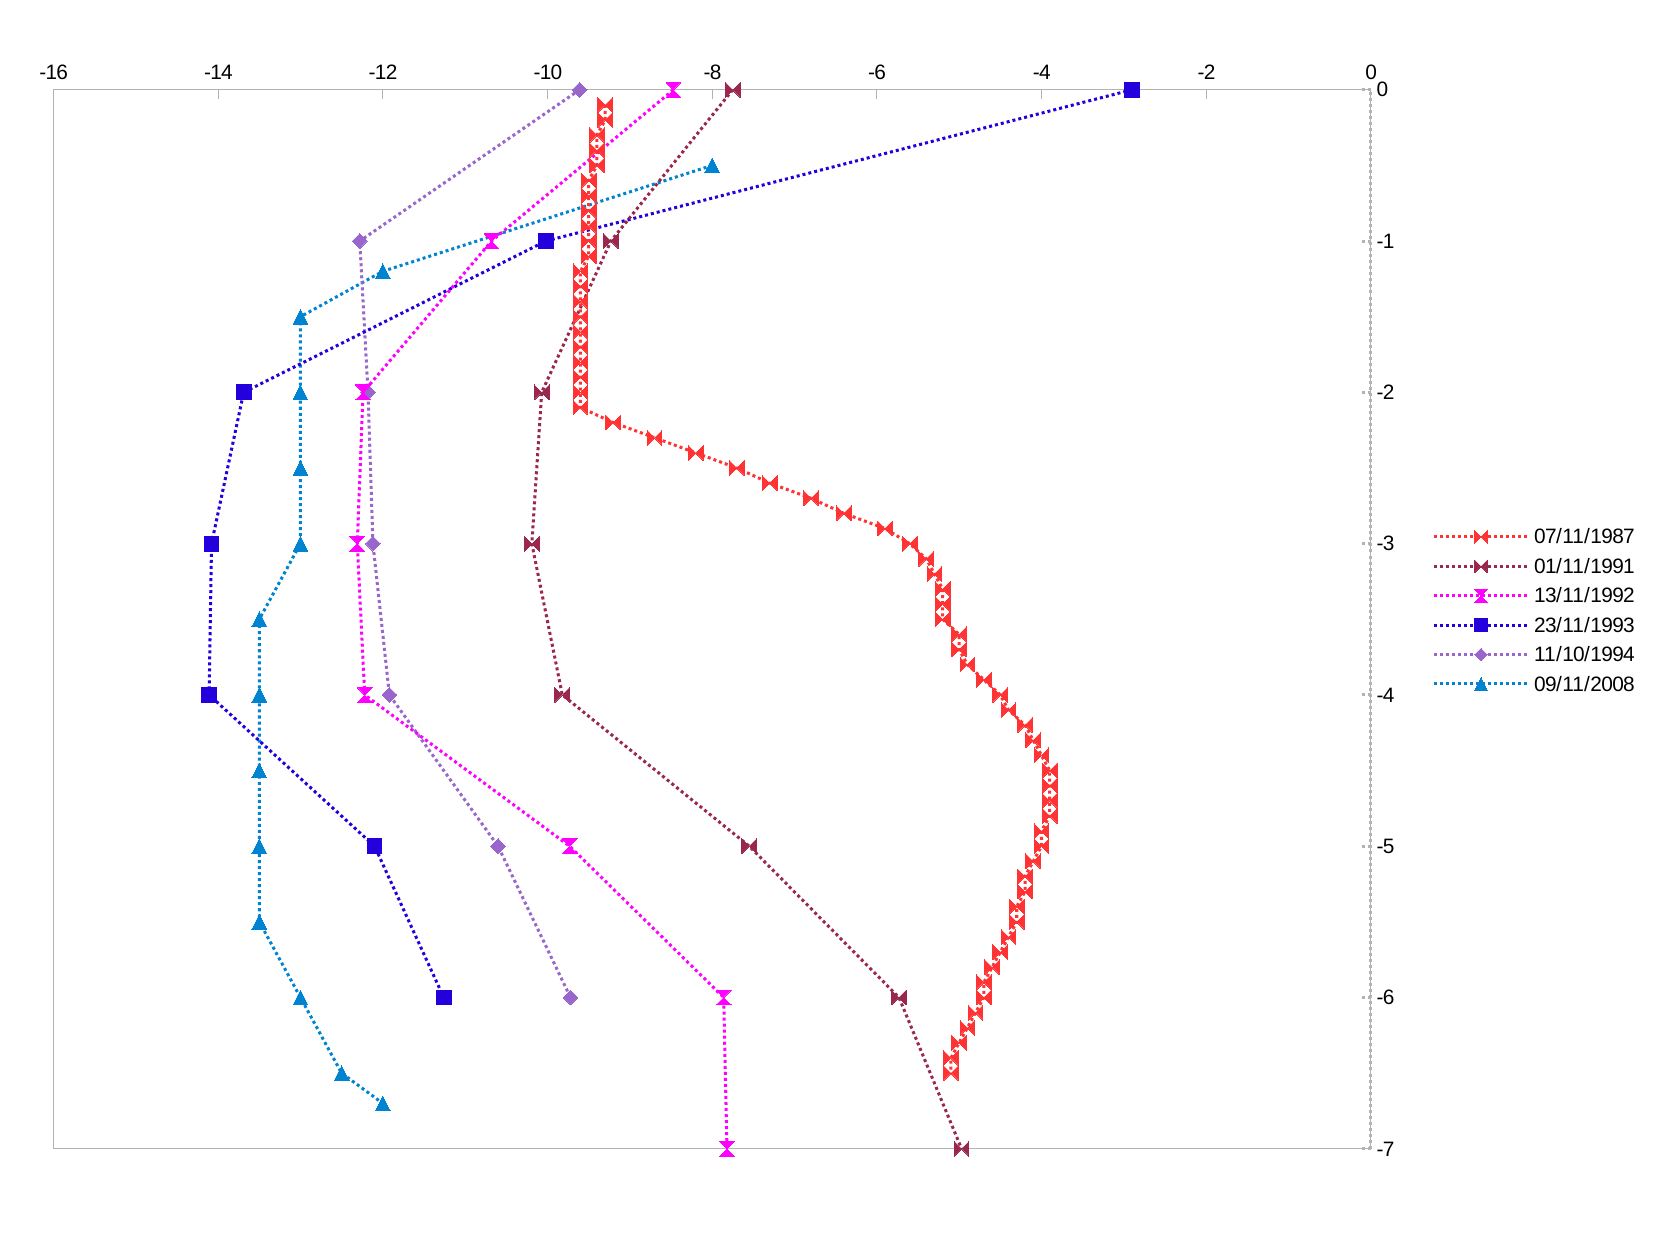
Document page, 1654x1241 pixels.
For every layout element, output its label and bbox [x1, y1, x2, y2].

chart [6, 37, 1654, 1184]
